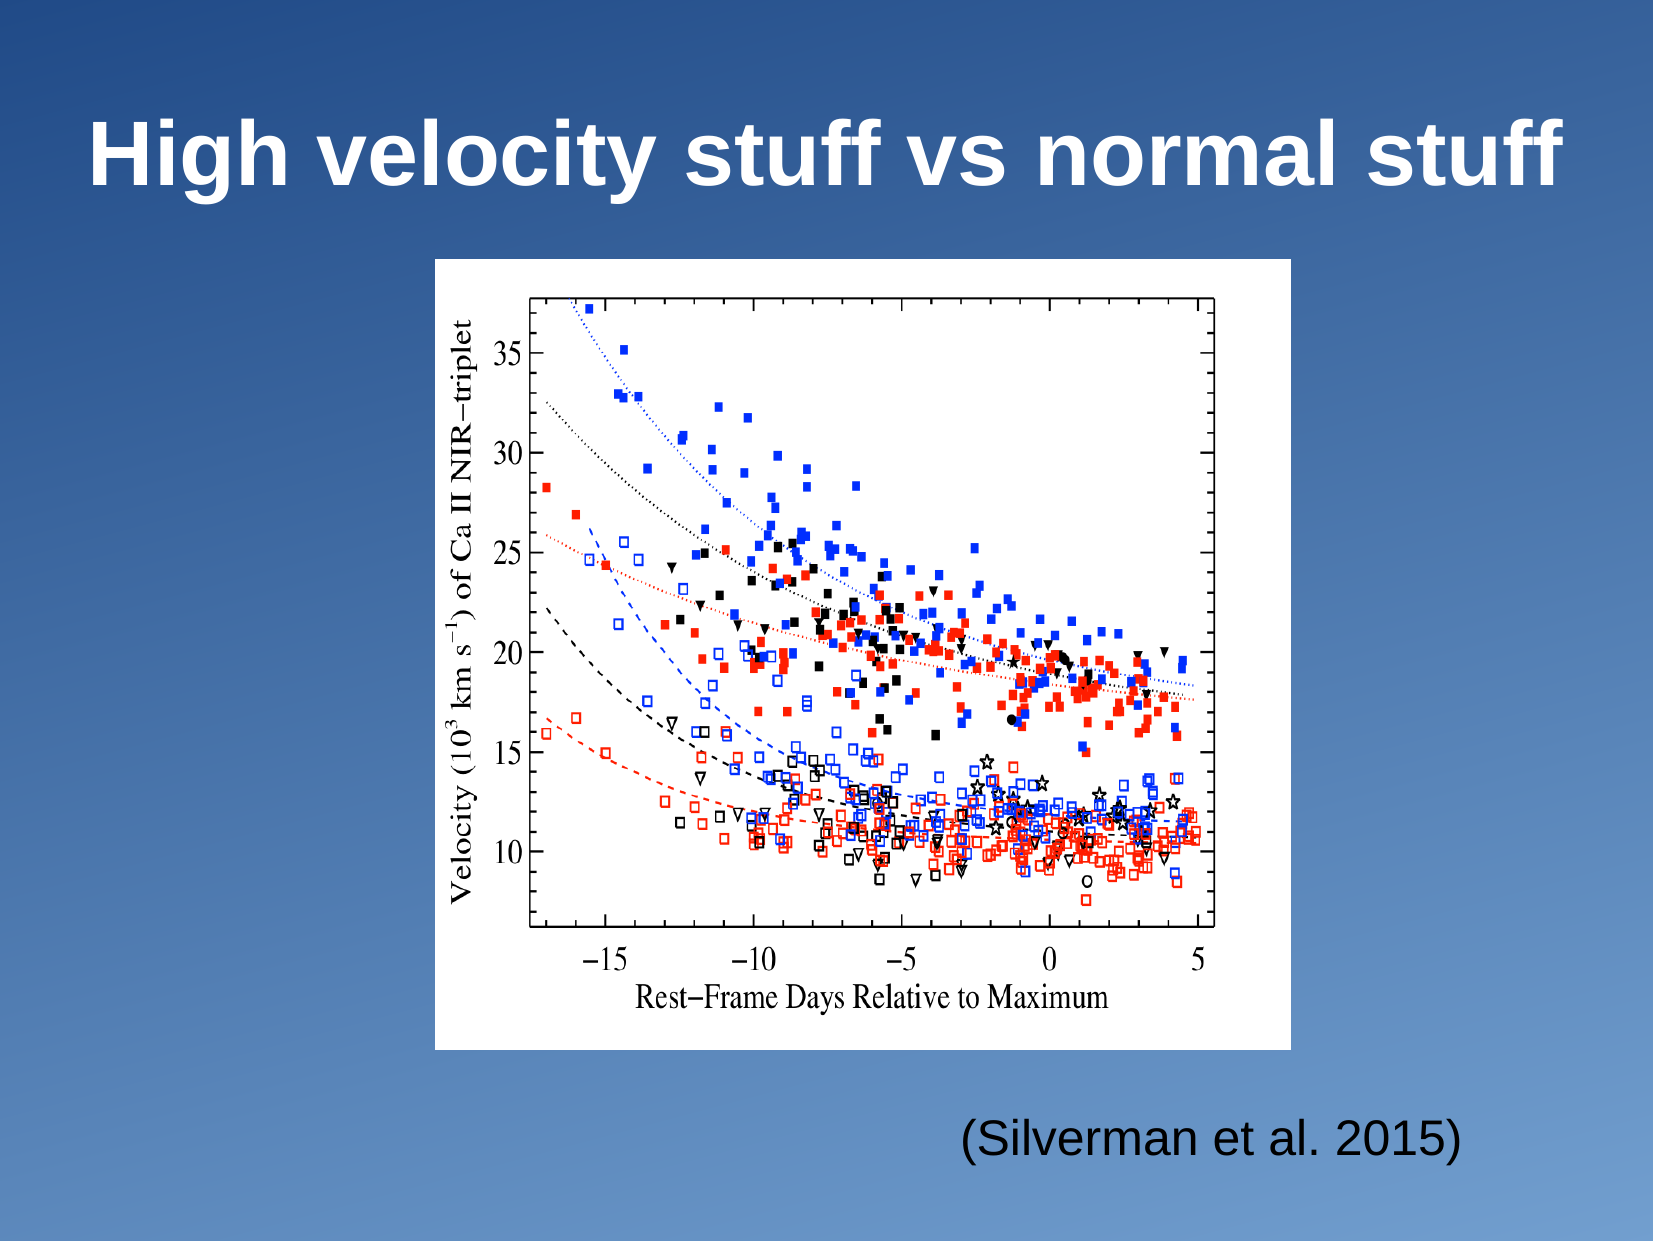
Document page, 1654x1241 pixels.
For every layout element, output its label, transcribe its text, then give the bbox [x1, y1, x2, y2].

title High velocity stuff vs normal stuff [82, 49, 1571, 257]
text_box (Silverman et al. 2015) [960, 1110, 1531, 1222]
picture [435, 259, 1291, 1051]
